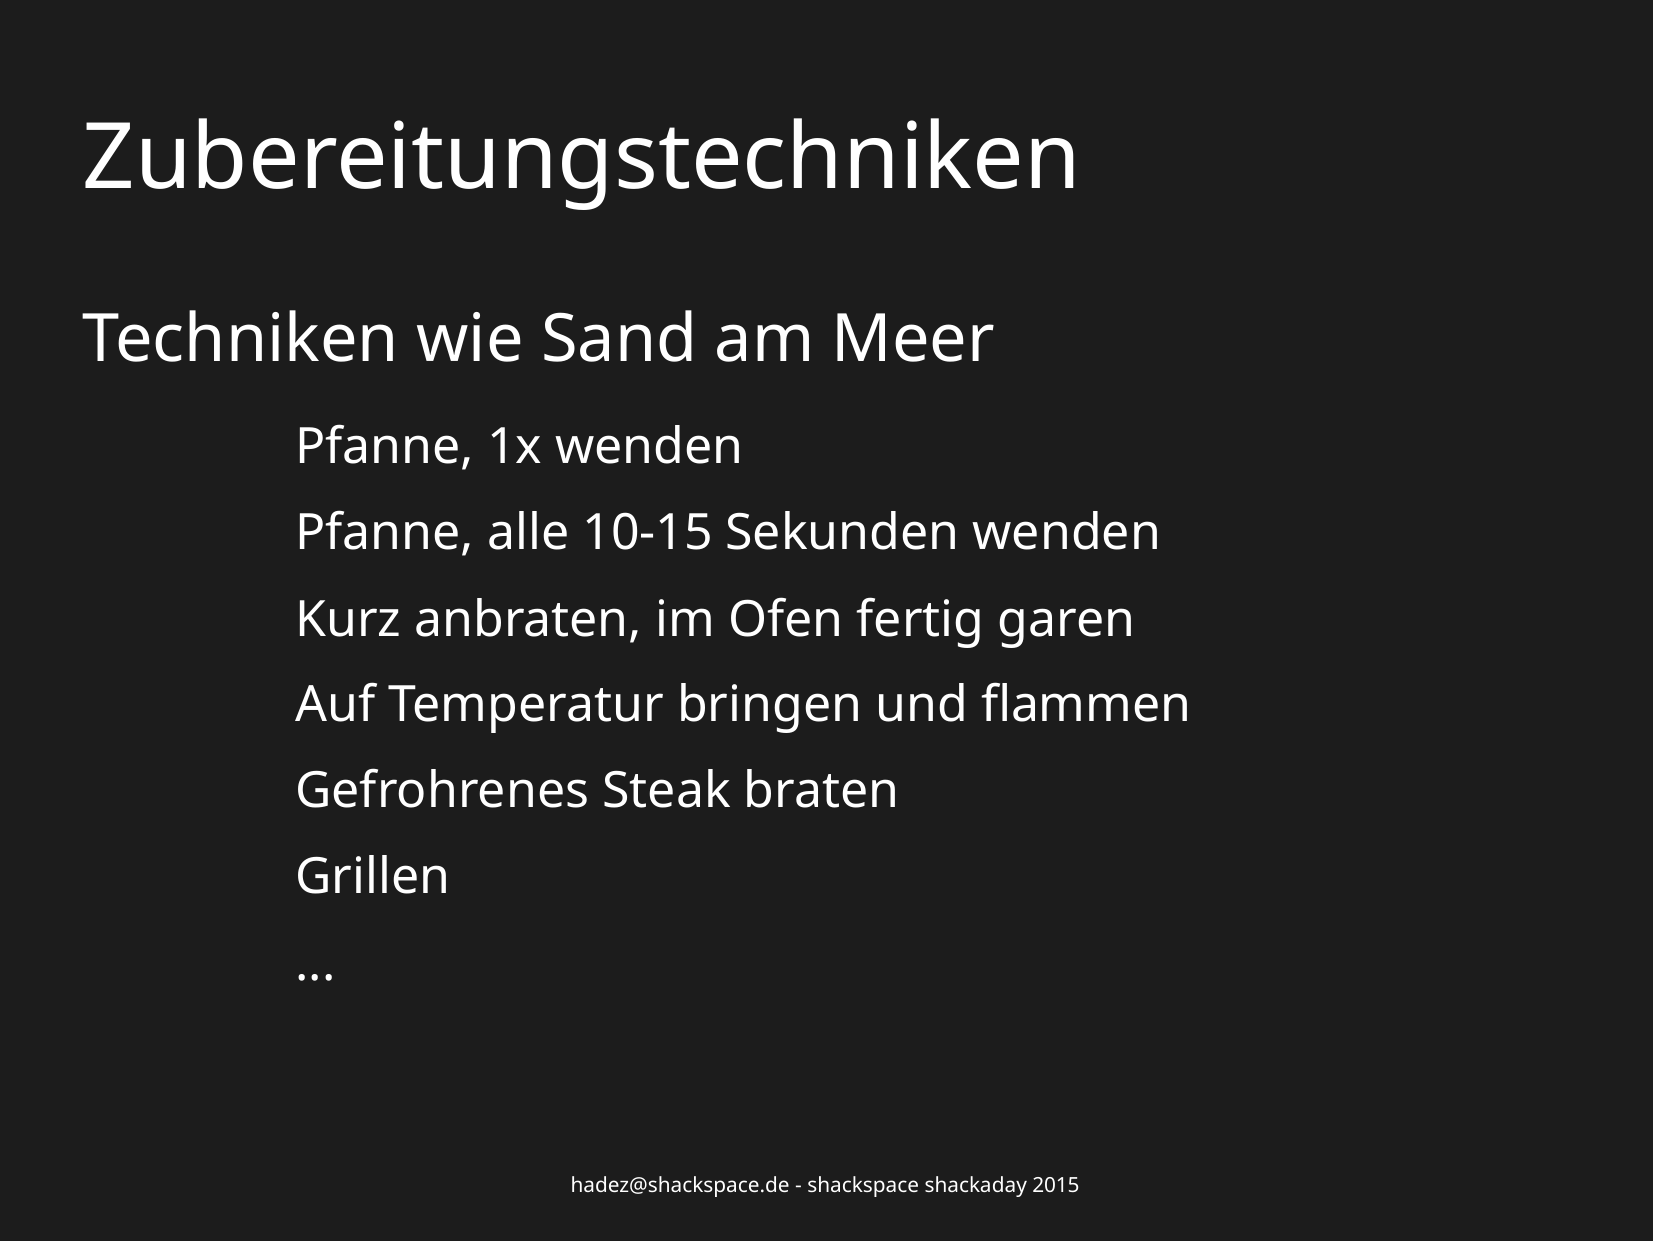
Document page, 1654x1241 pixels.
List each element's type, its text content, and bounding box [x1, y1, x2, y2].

list Techniken wie Sand am Meer Pfanne, 1x wenden Pfanne, alle 10-15 Sekunden wenden Kurz anbraten, im Ofen fertig garen Auf Temperatur bringen und flammen Gefrohrenes Steak braten Grillen ... [82, 290, 1571, 1141]
title Zubereitungstechniken [82, 49, 1571, 257]
